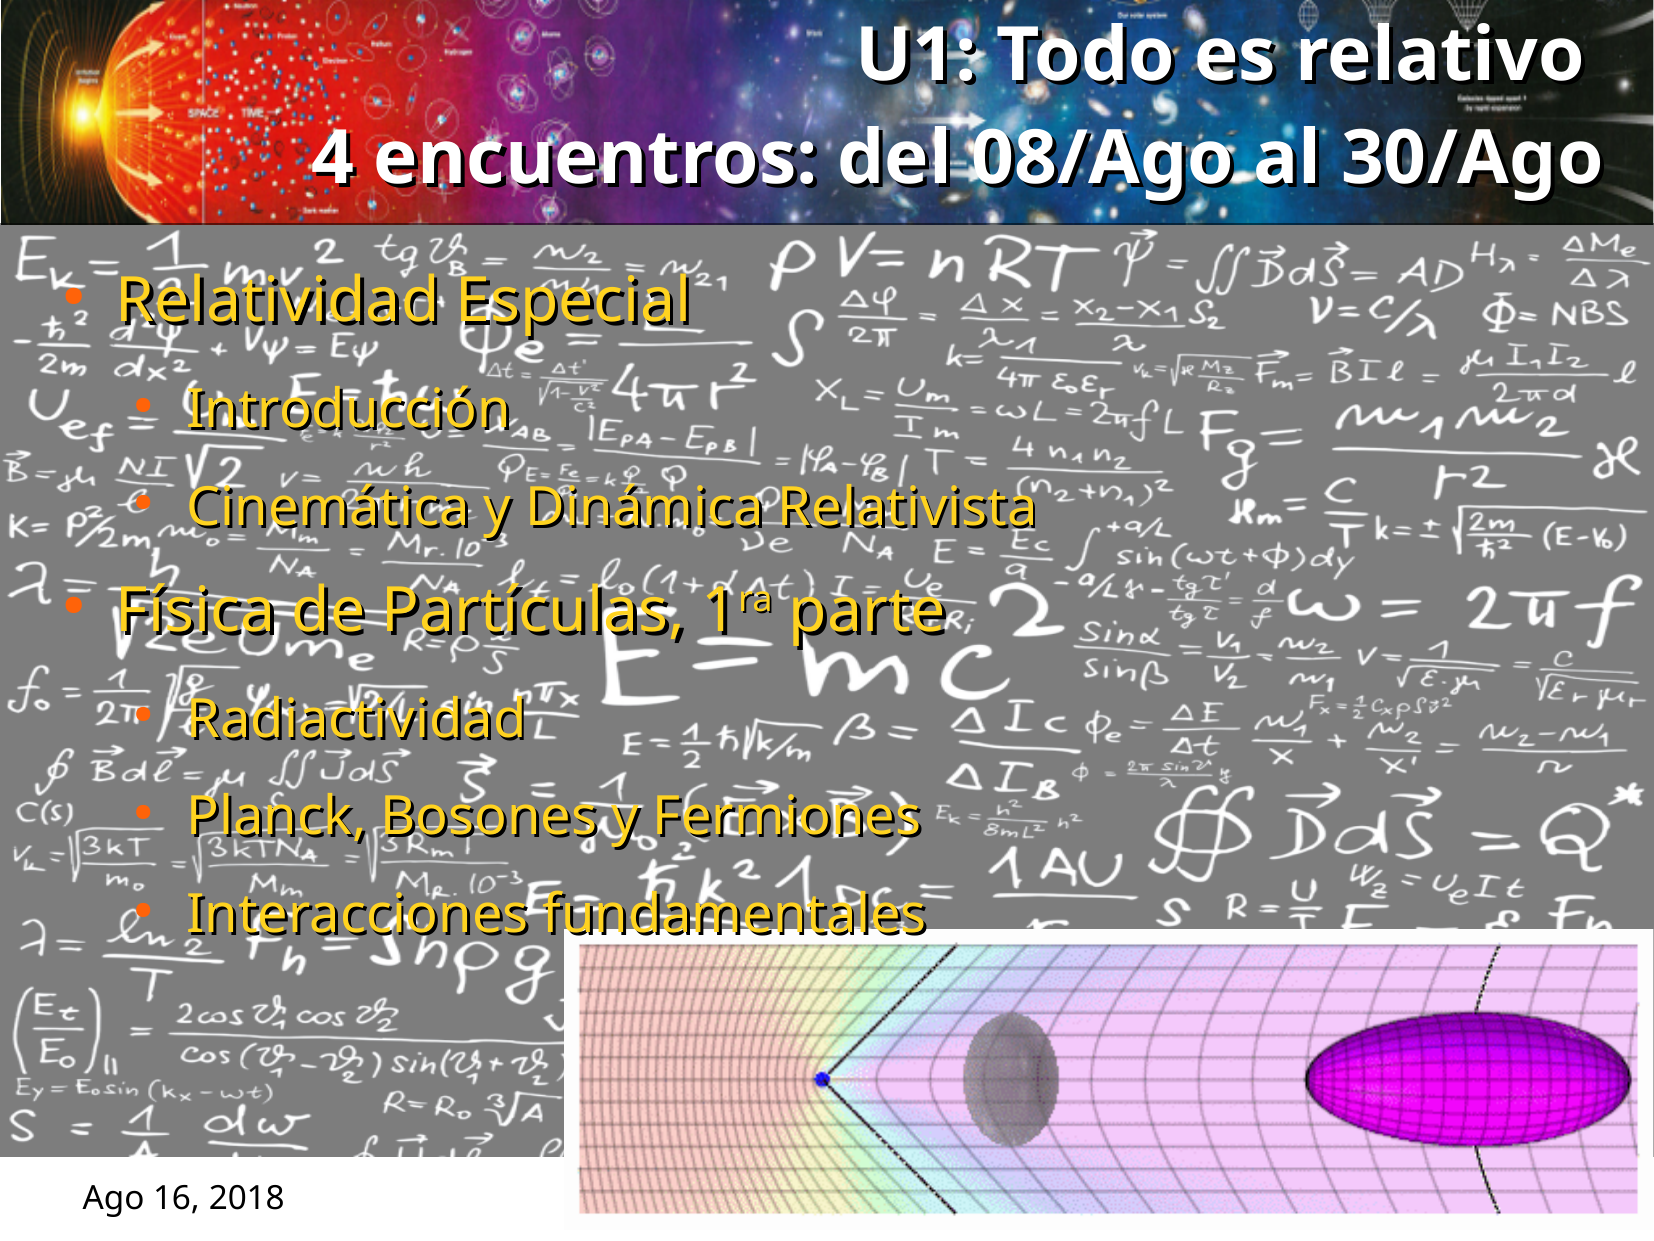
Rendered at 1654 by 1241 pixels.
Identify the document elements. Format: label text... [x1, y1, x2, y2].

title U1: Todo es relativo 4 encuentros: del 08/Ago al 30/Ago [45, 11, 1606, 195]
picture [0, 0, 1654, 1231]
list Relatividad Especial Introducción Cinemática y Dinámica Relativista Física de Partículas, 1ra parte Radiactividad Planck, Bosones y Fermiones Interacciones fundamentales [45, 255, 1606, 1156]
